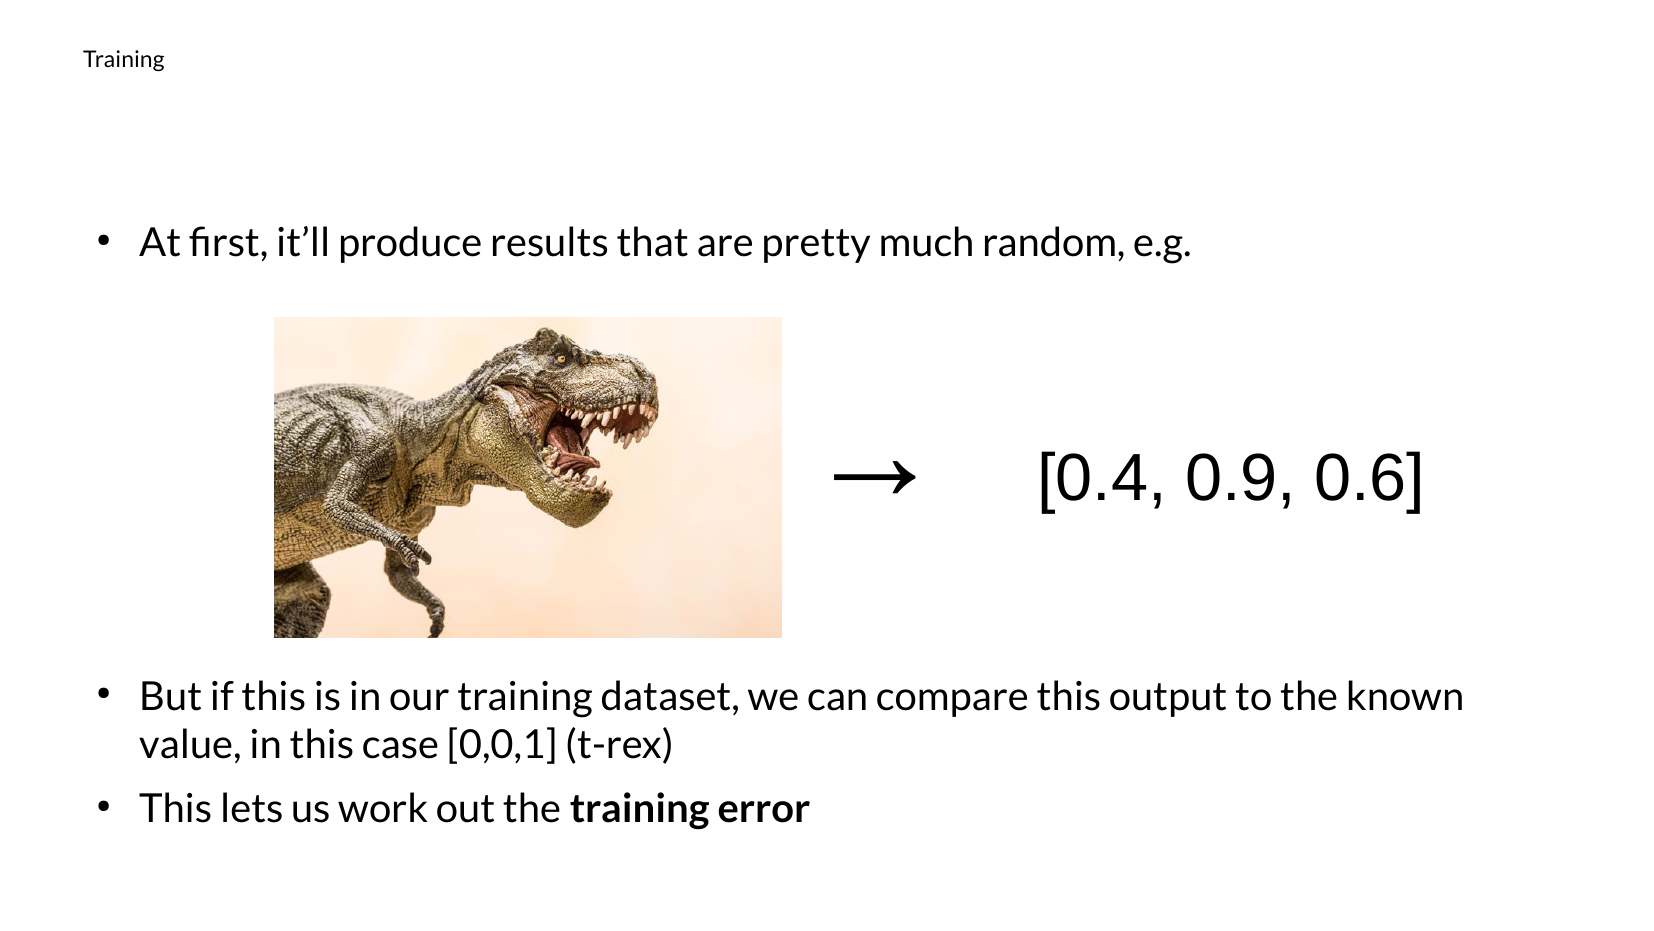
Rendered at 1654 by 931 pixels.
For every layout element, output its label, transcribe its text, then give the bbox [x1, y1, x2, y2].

title Training [83, 0, 1571, 119]
picture [274, 317, 782, 638]
list At first, it’ll produce results that are pretty much random, e.g. But if this is in our training dataset, we can compare this output to the known value, in this case [0,0,1] (t-rex) This lets us work out the training error [82, 217, 1571, 839]
text_box → [0.4, 0.9, 0.6] [791, 368, 1441, 538]
